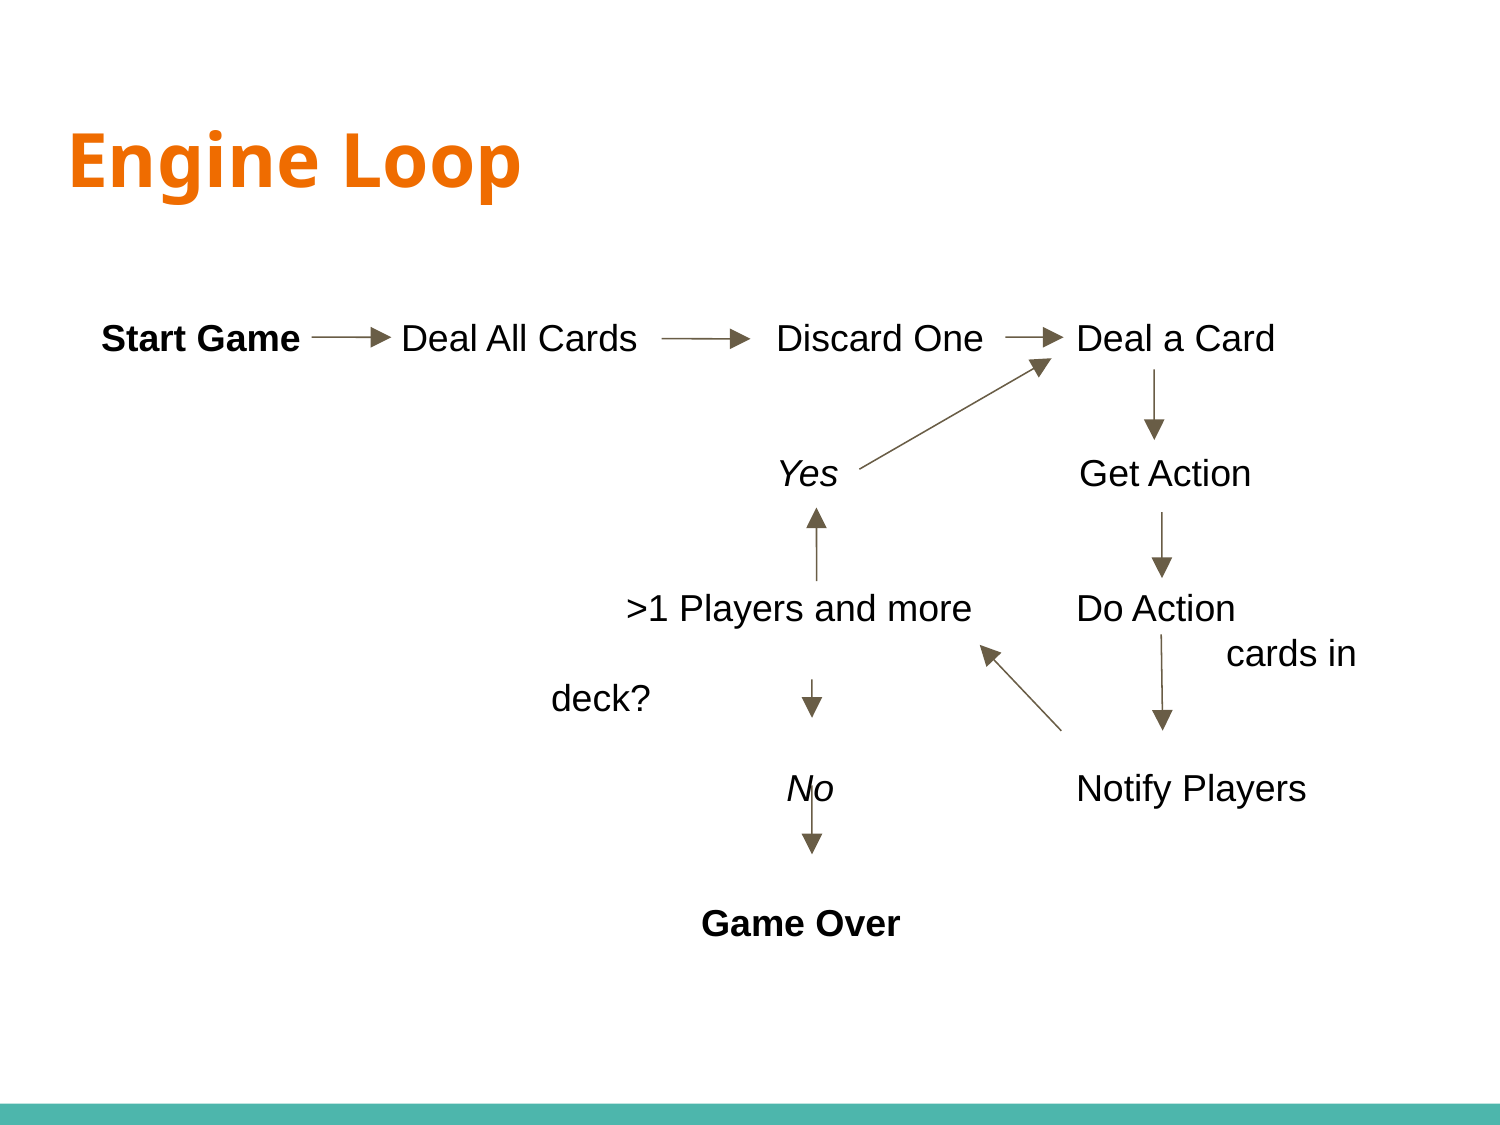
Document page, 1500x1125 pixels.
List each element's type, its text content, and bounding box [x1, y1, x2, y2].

text_box Start Game Deal All Cards Discard One Deal a Card Yes Get Action >1 Players and more Do Action cards in deck? No Notify Players Game Over [86, 298, 1414, 955]
title Engine Loop [51, 97, 1449, 252]
